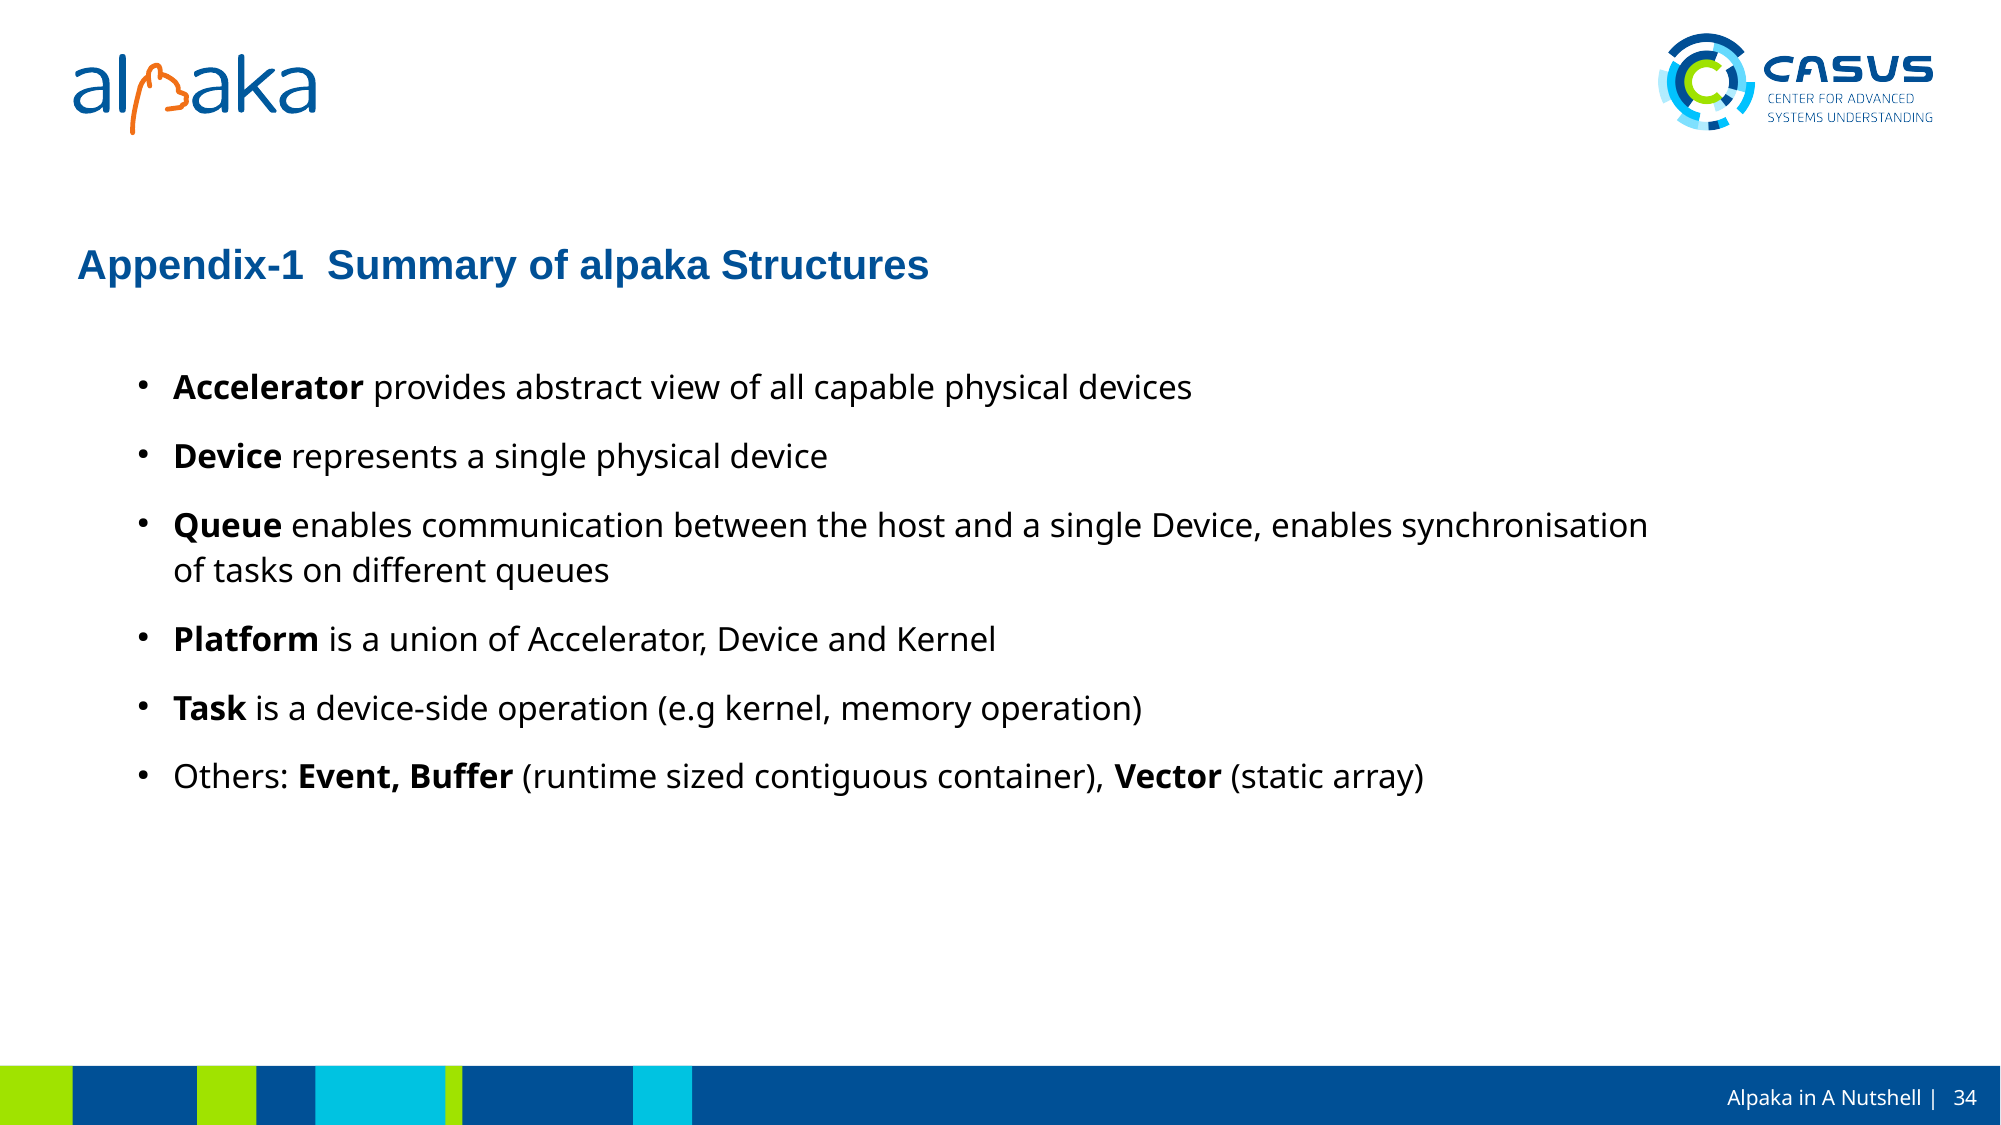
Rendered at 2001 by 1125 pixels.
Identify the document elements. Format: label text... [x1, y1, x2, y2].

text_box Appendix-1 Summary of alpaka Structures [62, 234, 1146, 331]
picture [72, 53, 317, 136]
picture [1658, 33, 1933, 131]
list Accelerator provides abstract view of all capable physical devices Device represents a single physical device Queue enables communication between the host and a single Device, enables synchronisation of tasks on different queues Platform is a union of Accelerator, Device and Kernel Task is a device-side operation (e.g kernel, memory operation) Others: Event, Buffer (runtime sized contiguous container), Vector (static array) [137, 363, 1685, 1026]
